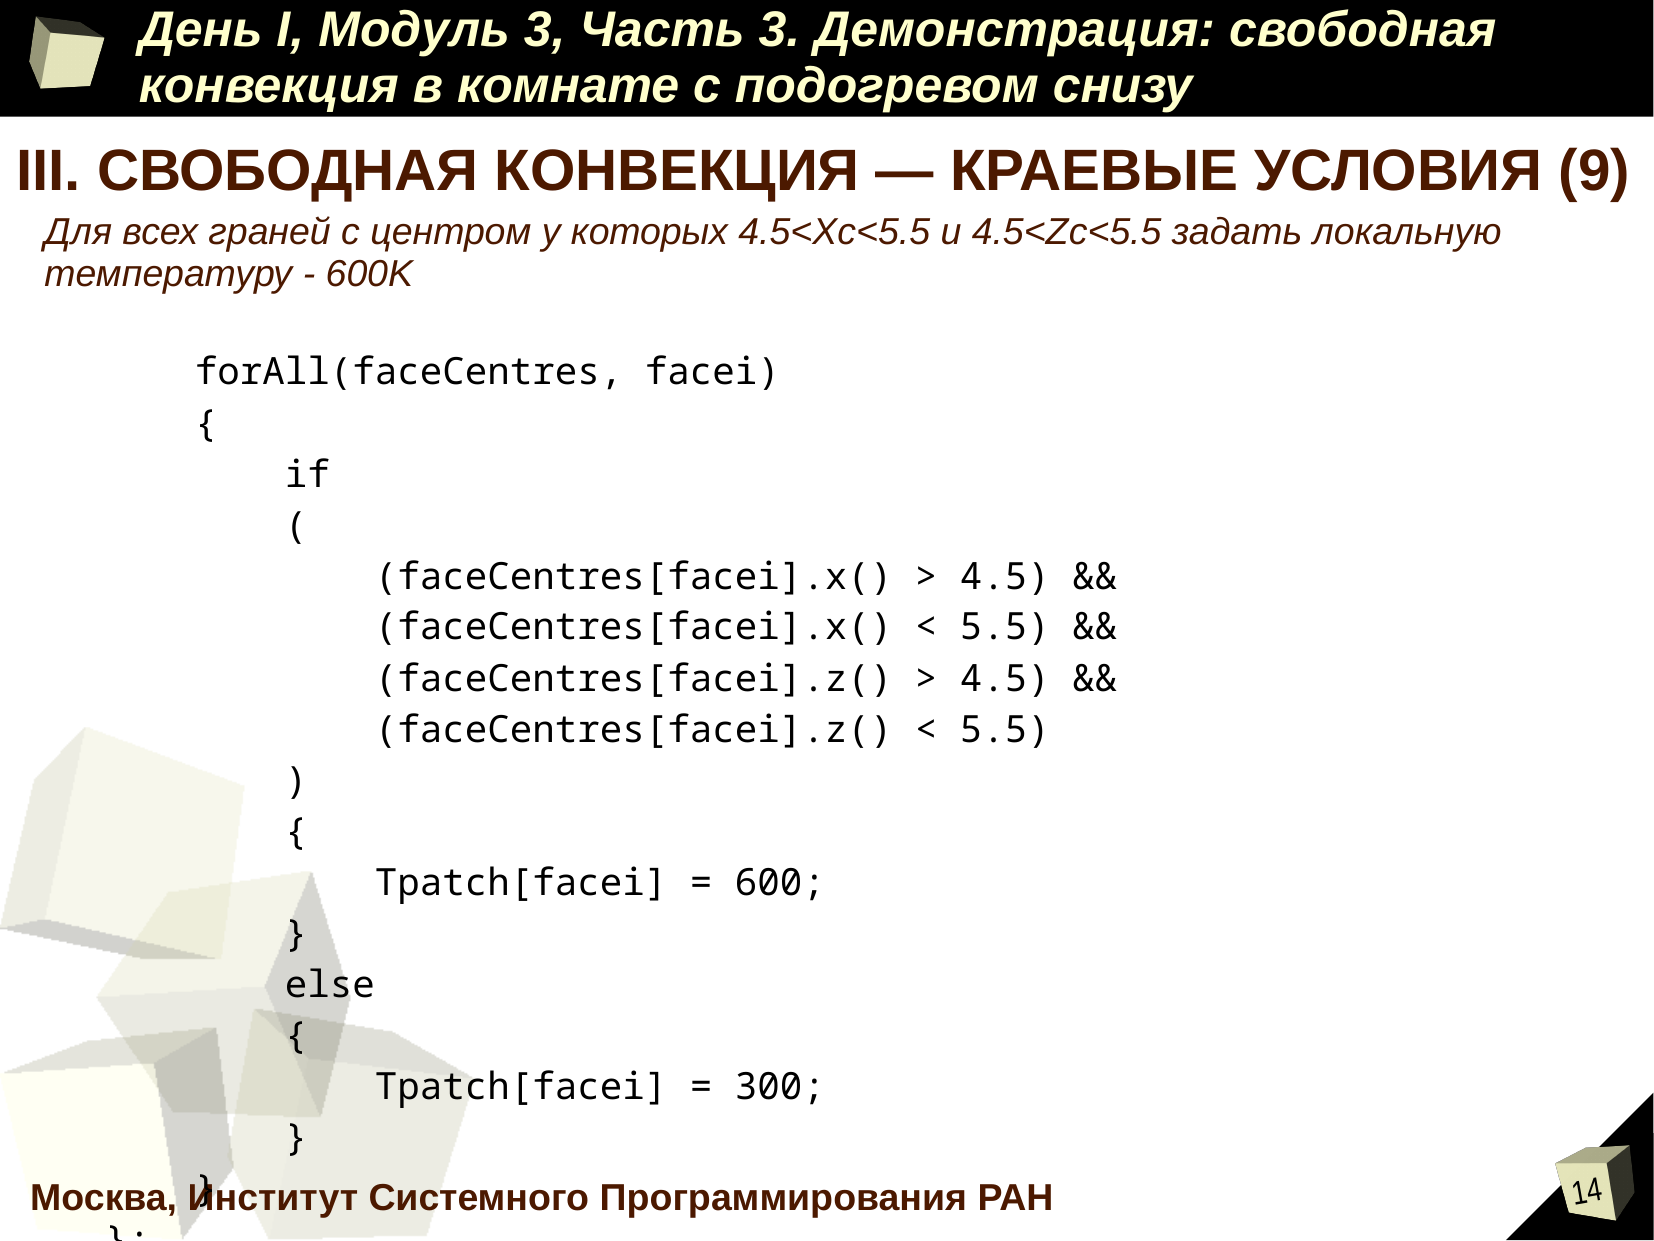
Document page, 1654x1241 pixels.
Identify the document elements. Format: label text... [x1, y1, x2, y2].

picture [0, 1132, 477, 1241]
picture [464, 1193, 472, 1198]
text_box forAll(faceCentres, facei) { if ( (faceCentres[facei].x() > 4.5) && (faceCentres[facei].x() < 5.5) && (faceCentres[facei].z() > 4.5) && (faceCentres[facei].z() < 5.5) ) { Tpatch[facei] = 600; } else { Tpatch[facei] = 300; } } }; [0, 337, 1654, 1132]
text_box Для всех граней с центром у которых 4.5<Xc<5.5 и 4.5<Zc<5.5 задать локальную температуру - 600K [29, 203, 1625, 302]
text_box III. СВОБОДНАЯ КОНВЕКЦИЯ — КРАЕВЫЕ УСЛОВИЯ (9) [1, 130, 1654, 211]
